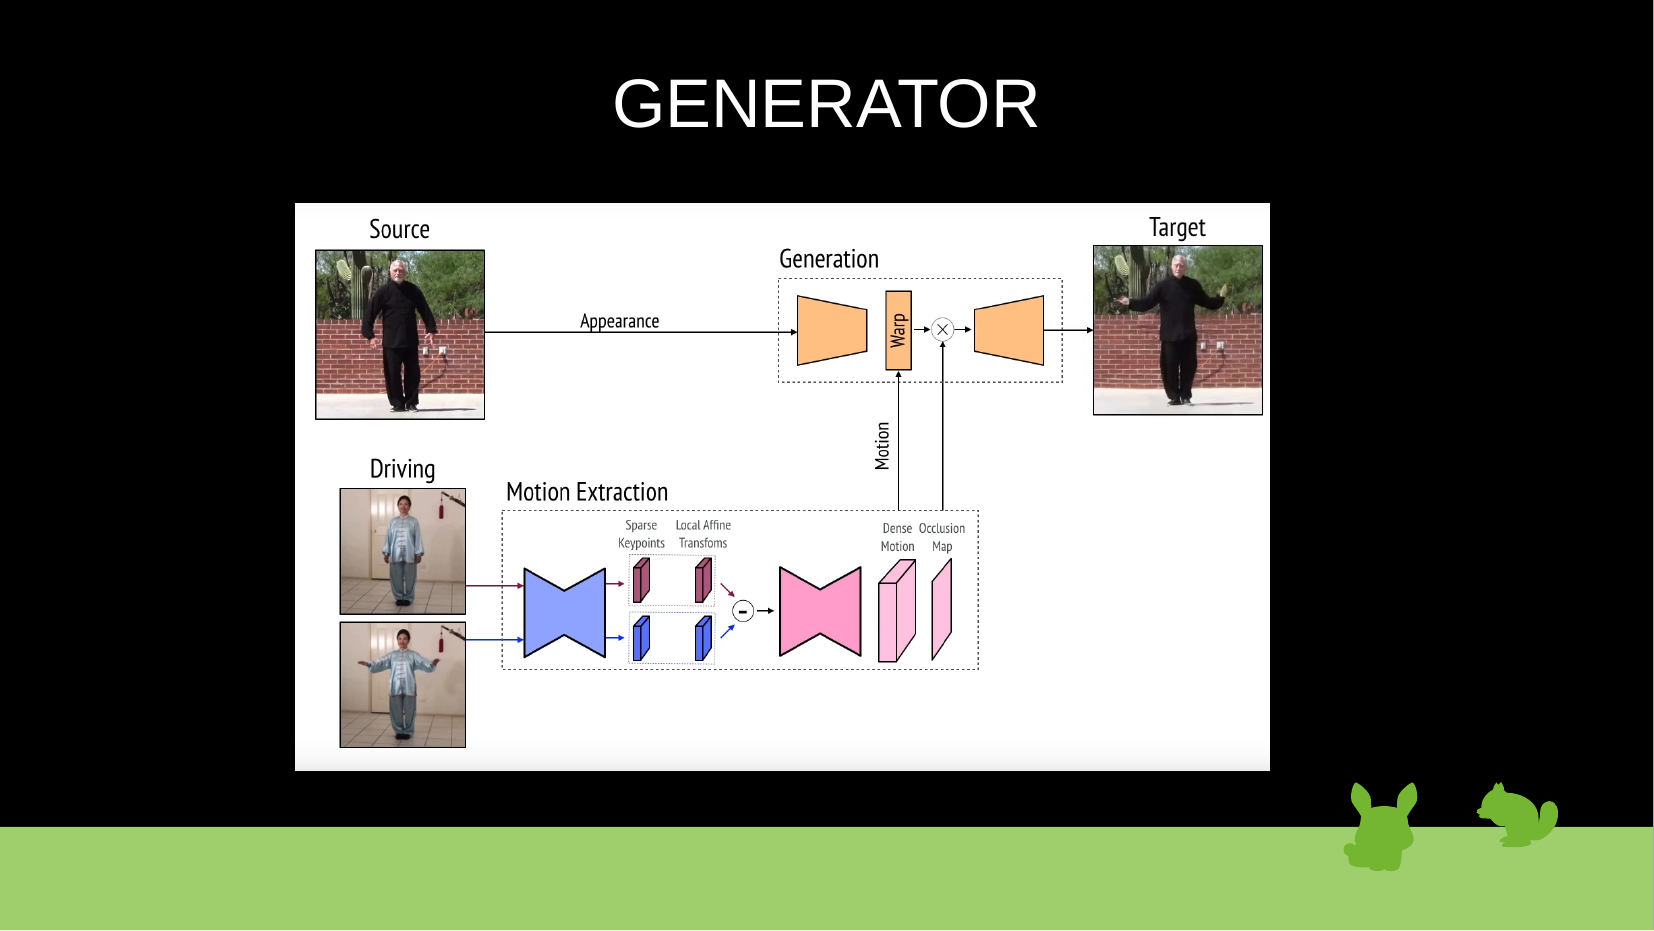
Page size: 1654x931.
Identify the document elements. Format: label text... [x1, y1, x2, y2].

title GENERATOR [88, 29, 1565, 178]
picture [295, 203, 1270, 771]
